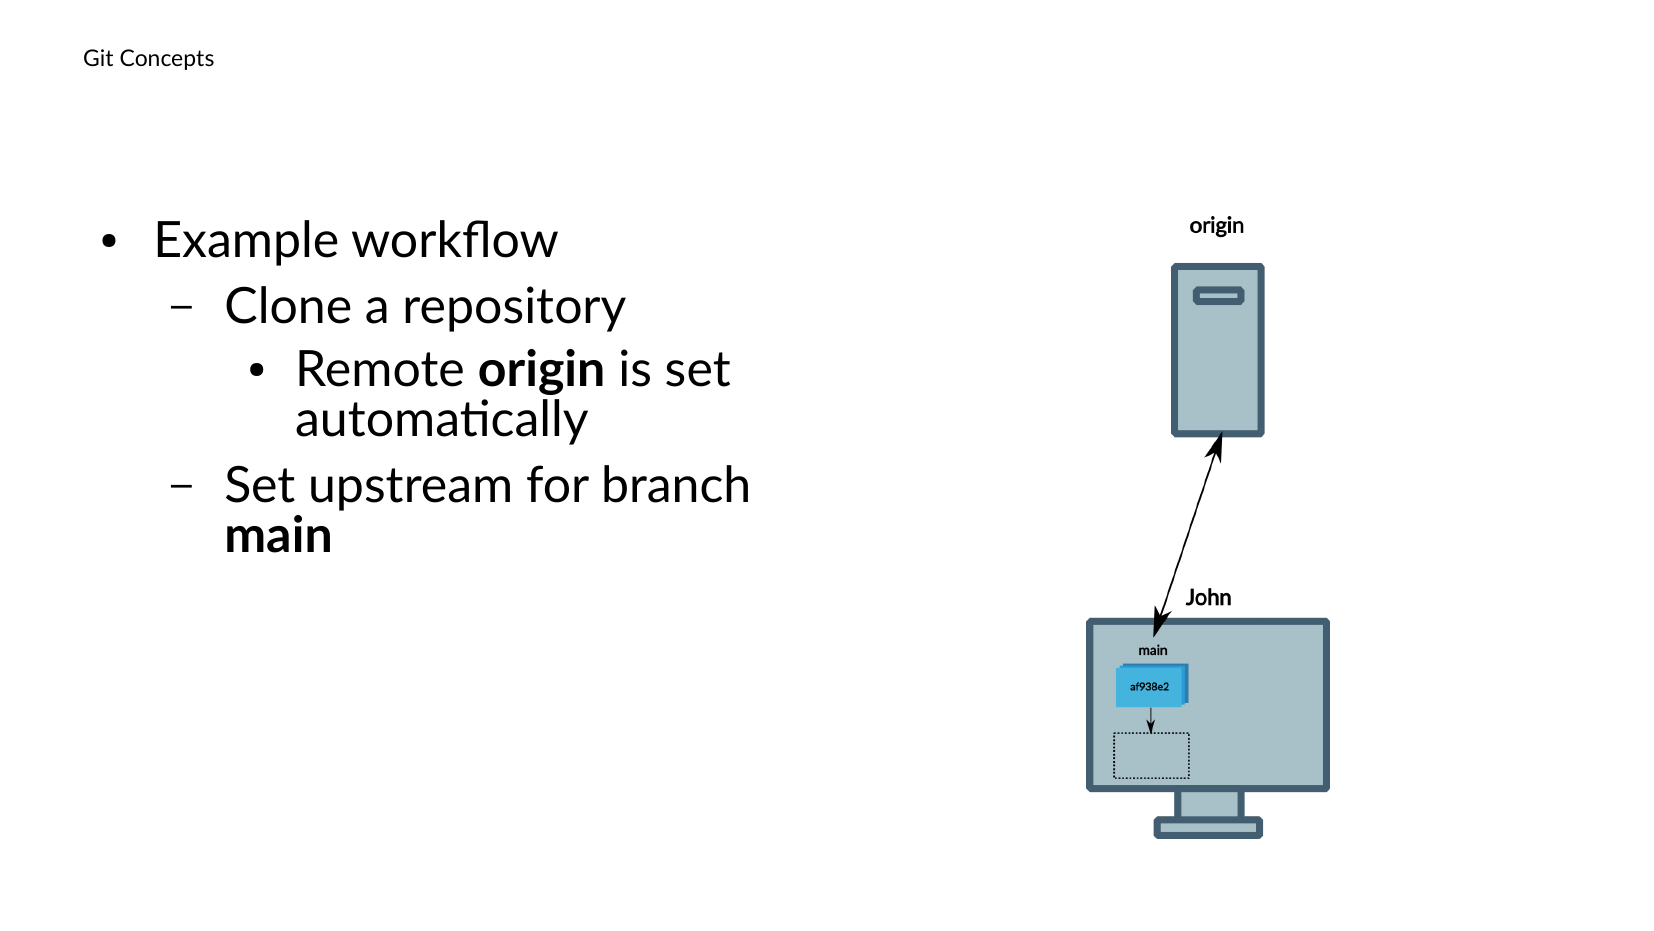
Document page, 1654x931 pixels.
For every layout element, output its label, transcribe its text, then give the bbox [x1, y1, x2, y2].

list Example workflow Clone a repository Remote origin is set automatically Set upstream for branch main [82, 217, 809, 839]
picture [897, 216, 1519, 839]
title Git Concepts [83, 0, 1571, 119]
